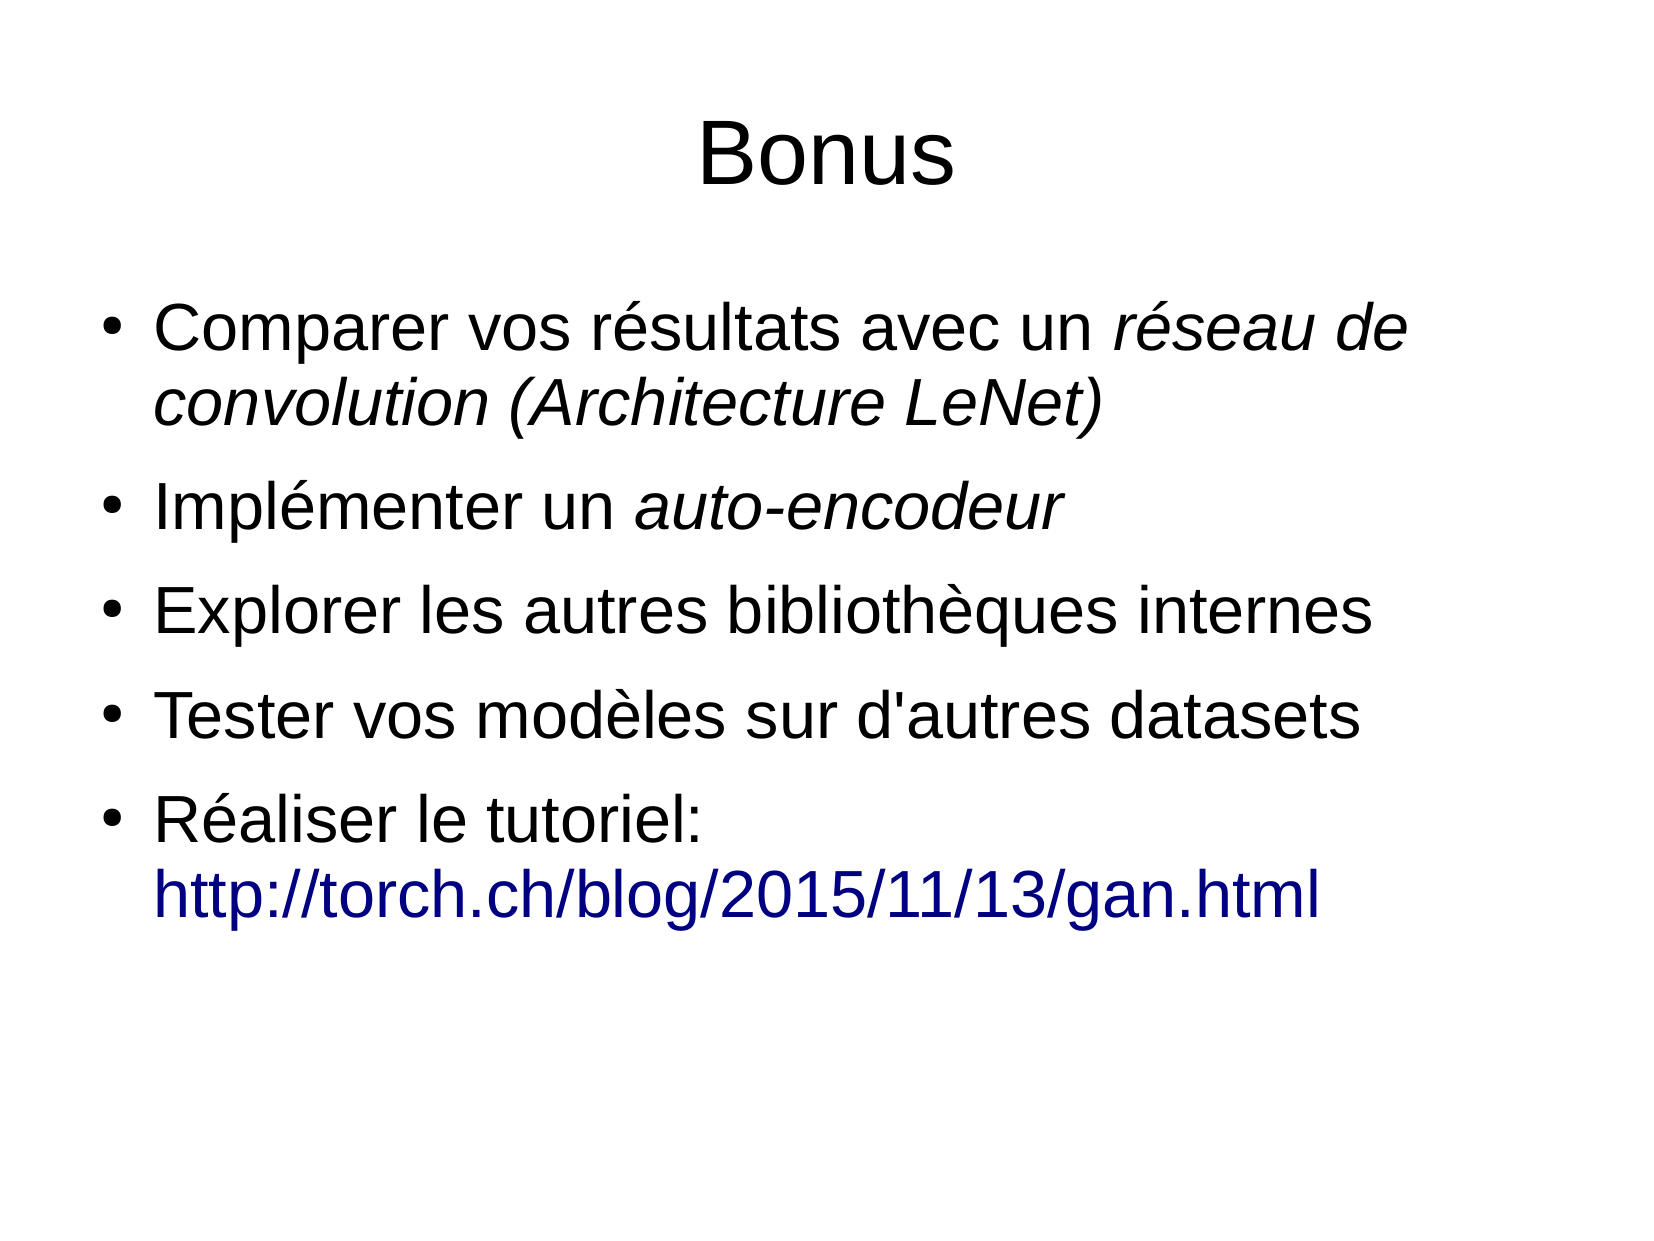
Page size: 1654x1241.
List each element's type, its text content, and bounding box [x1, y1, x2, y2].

title Bonus [82, 49, 1571, 257]
list Comparer vos résultats avec un réseau de convolution (Architecture LeNet) Implémenter un auto-encodeur Explorer les autres bibliothèques internes Tester vos modèles sur d'autres datasets Réaliser le tutoriel: http://torch.ch/blog/2015/11/13/gan.html [82, 290, 1571, 1010]
